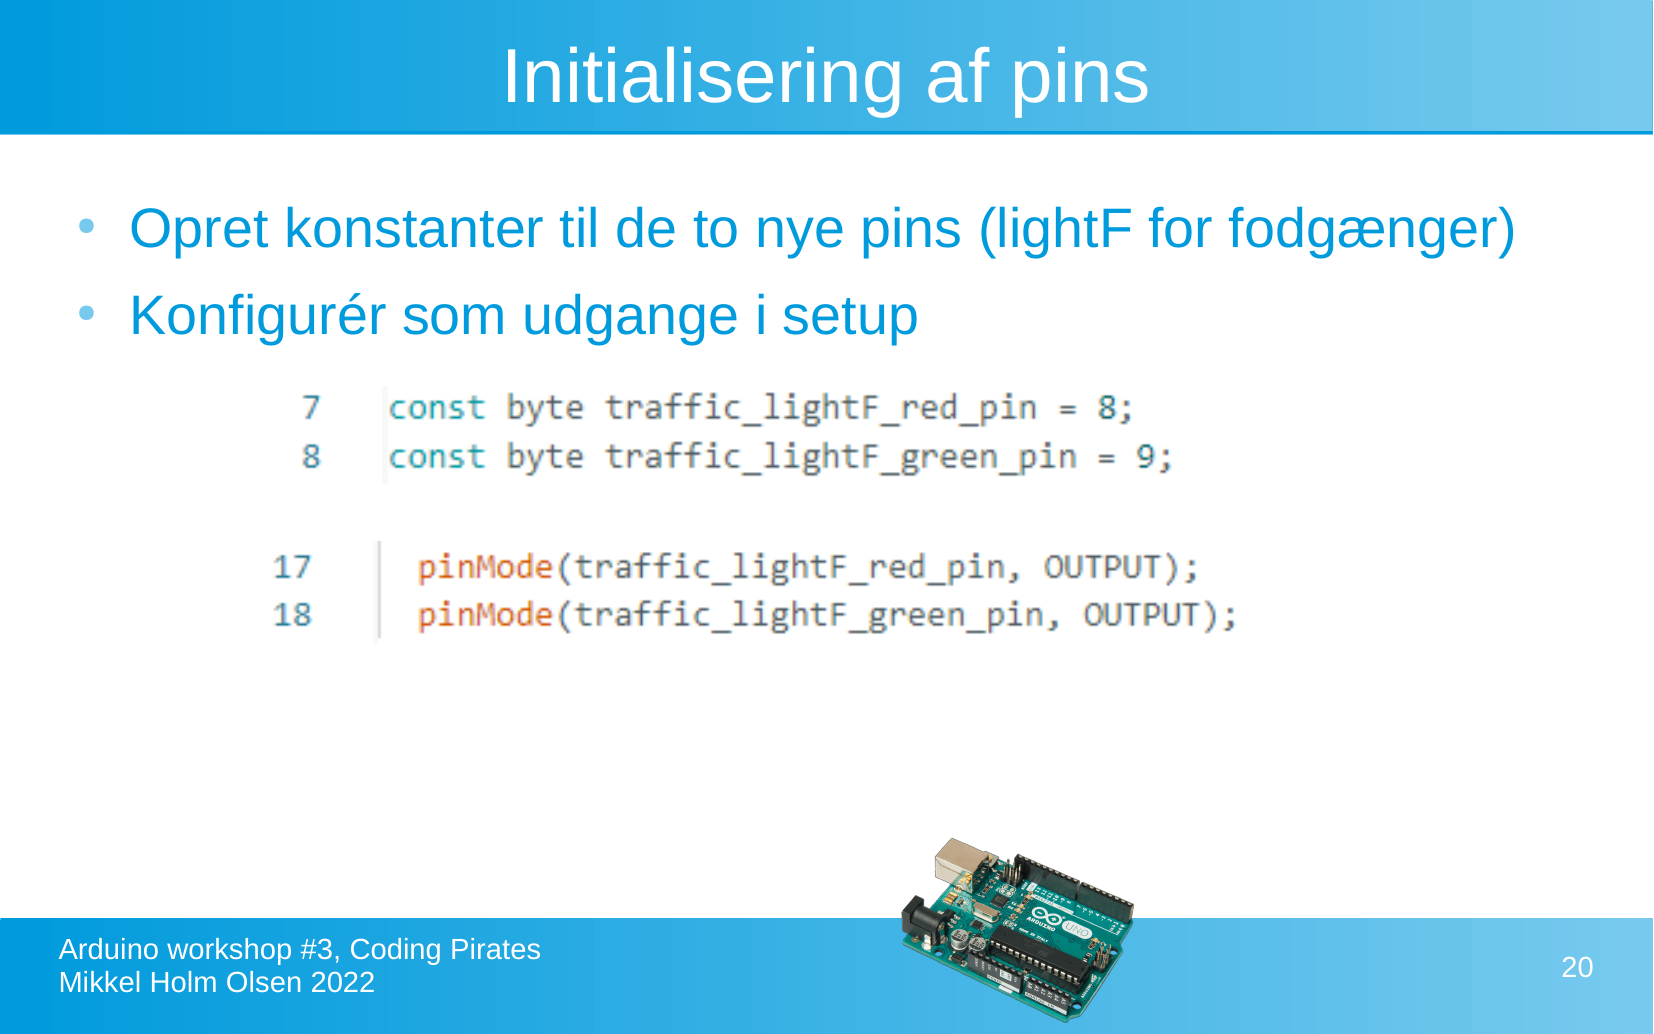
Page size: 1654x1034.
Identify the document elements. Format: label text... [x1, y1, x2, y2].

picture [244, 541, 1412, 644]
title Initialisering af pins [58, 32, 1594, 120]
picture [245, 386, 1412, 484]
list Opret konstanter til de to nye pins (lightF for fodgænger) Konfigurér som udgange i setup [58, 196, 1594, 854]
picture [900, 854, 1138, 1024]
